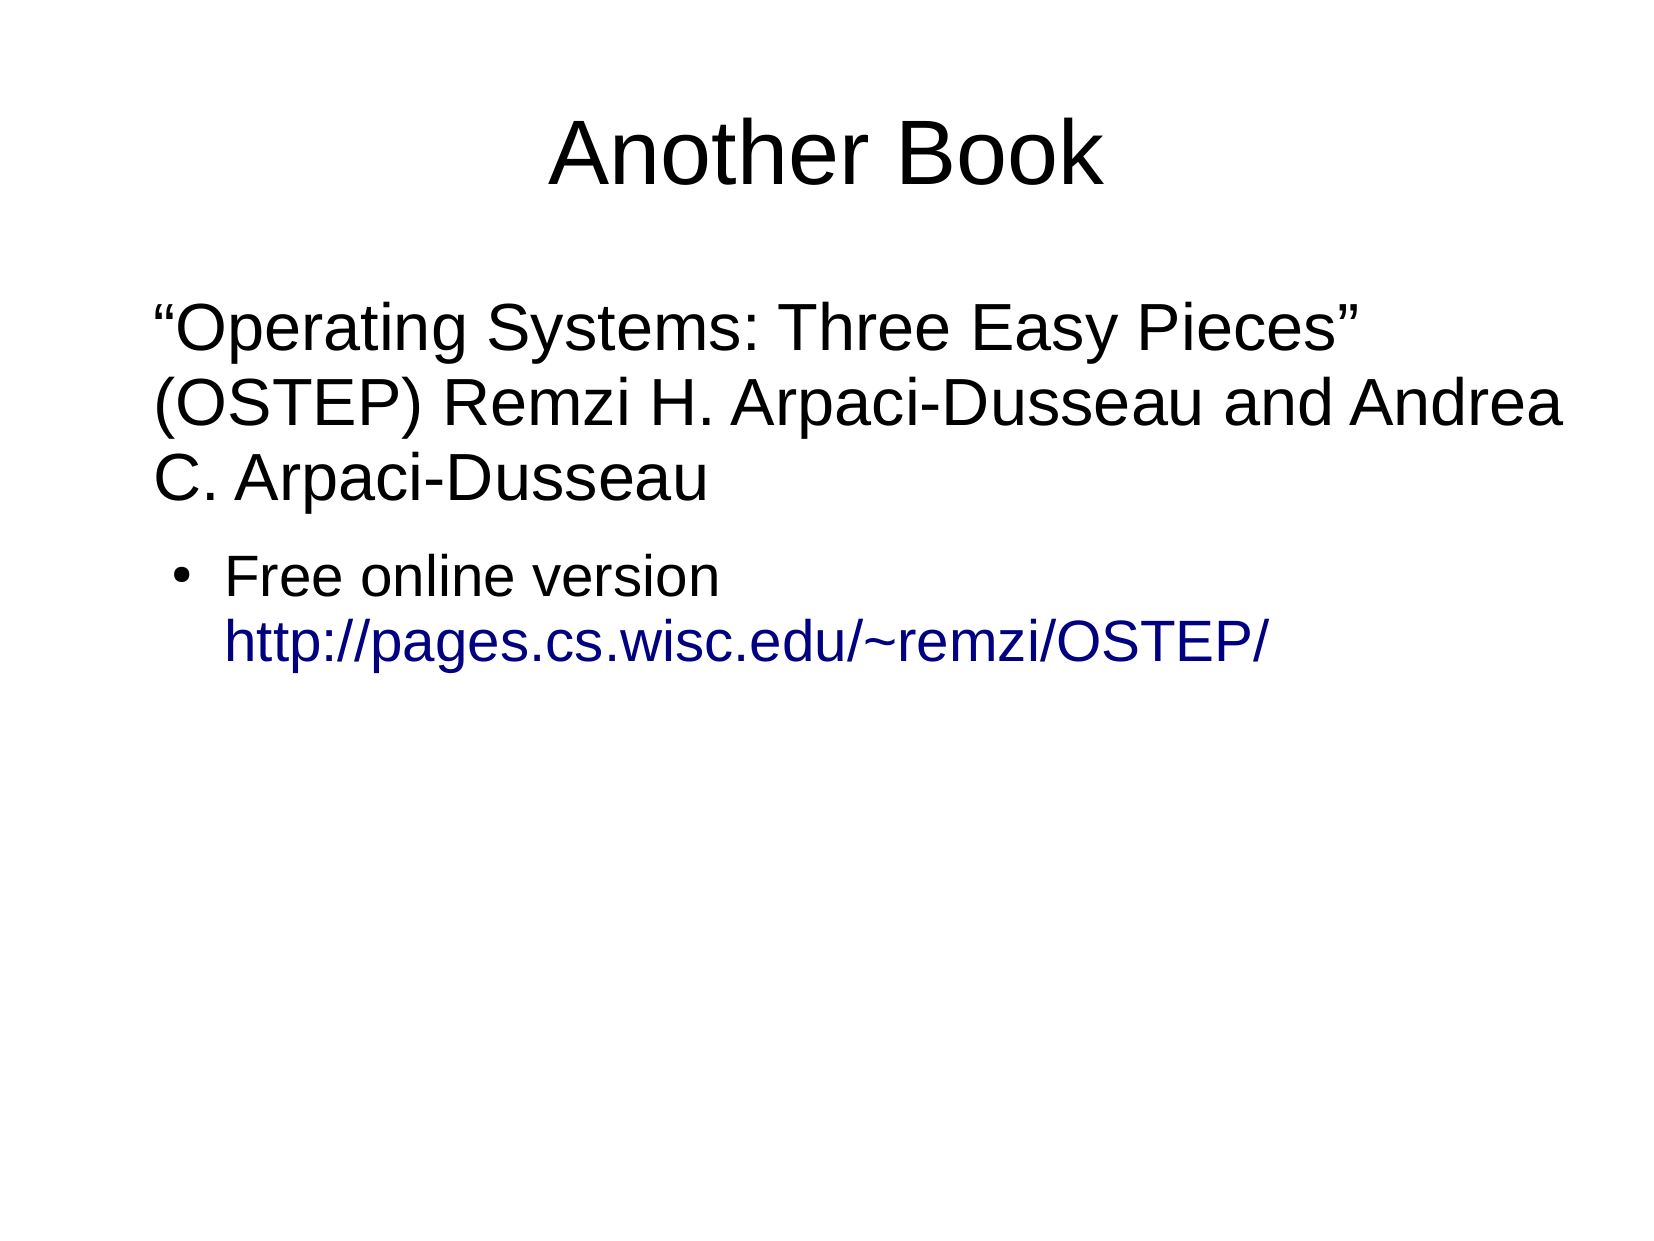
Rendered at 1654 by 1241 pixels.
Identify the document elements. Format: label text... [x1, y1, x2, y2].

list “Operating Systems: Three Easy Pieces” (OSTEP) Remzi H. Arpaci-Dusseau and Andrea C. Arpaci-Dusseau Free online versionhttp://pages.cs.wisc.edu/~remzi/OSTEP/ [82, 290, 1571, 1010]
title Another Book [82, 49, 1571, 257]
